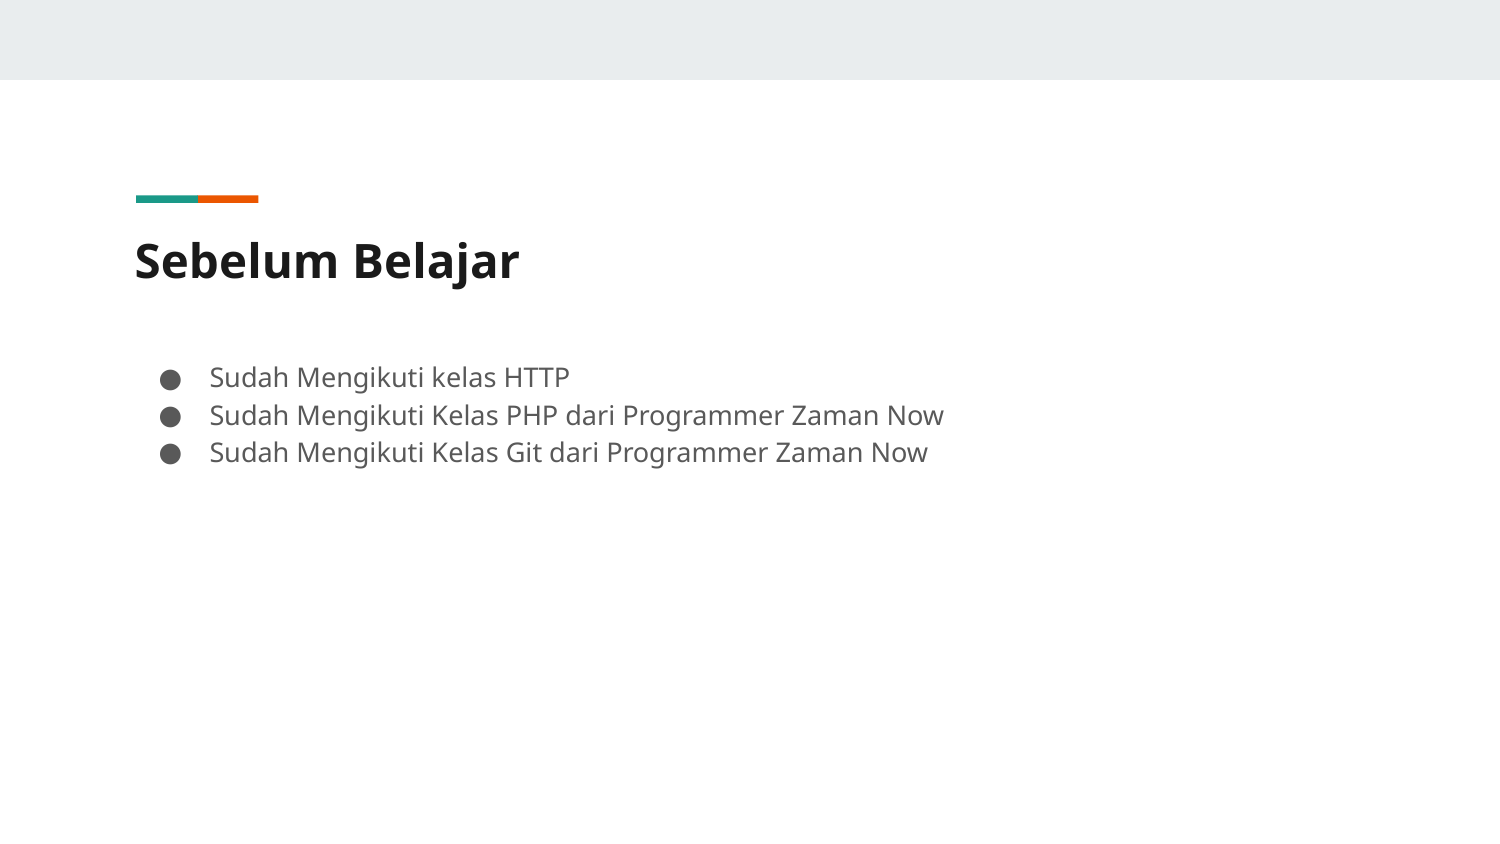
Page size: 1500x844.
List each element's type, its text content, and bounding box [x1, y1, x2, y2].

list Sudah Mengikuti kelas HTTP Sudah Mengikuti Kelas PHP dari Programmer Zaman Now Sudah Mengikuti Kelas Git dari Programmer Zaman Now [119, 341, 1381, 712]
title Sebelum Belajar [119, 216, 1381, 305]
